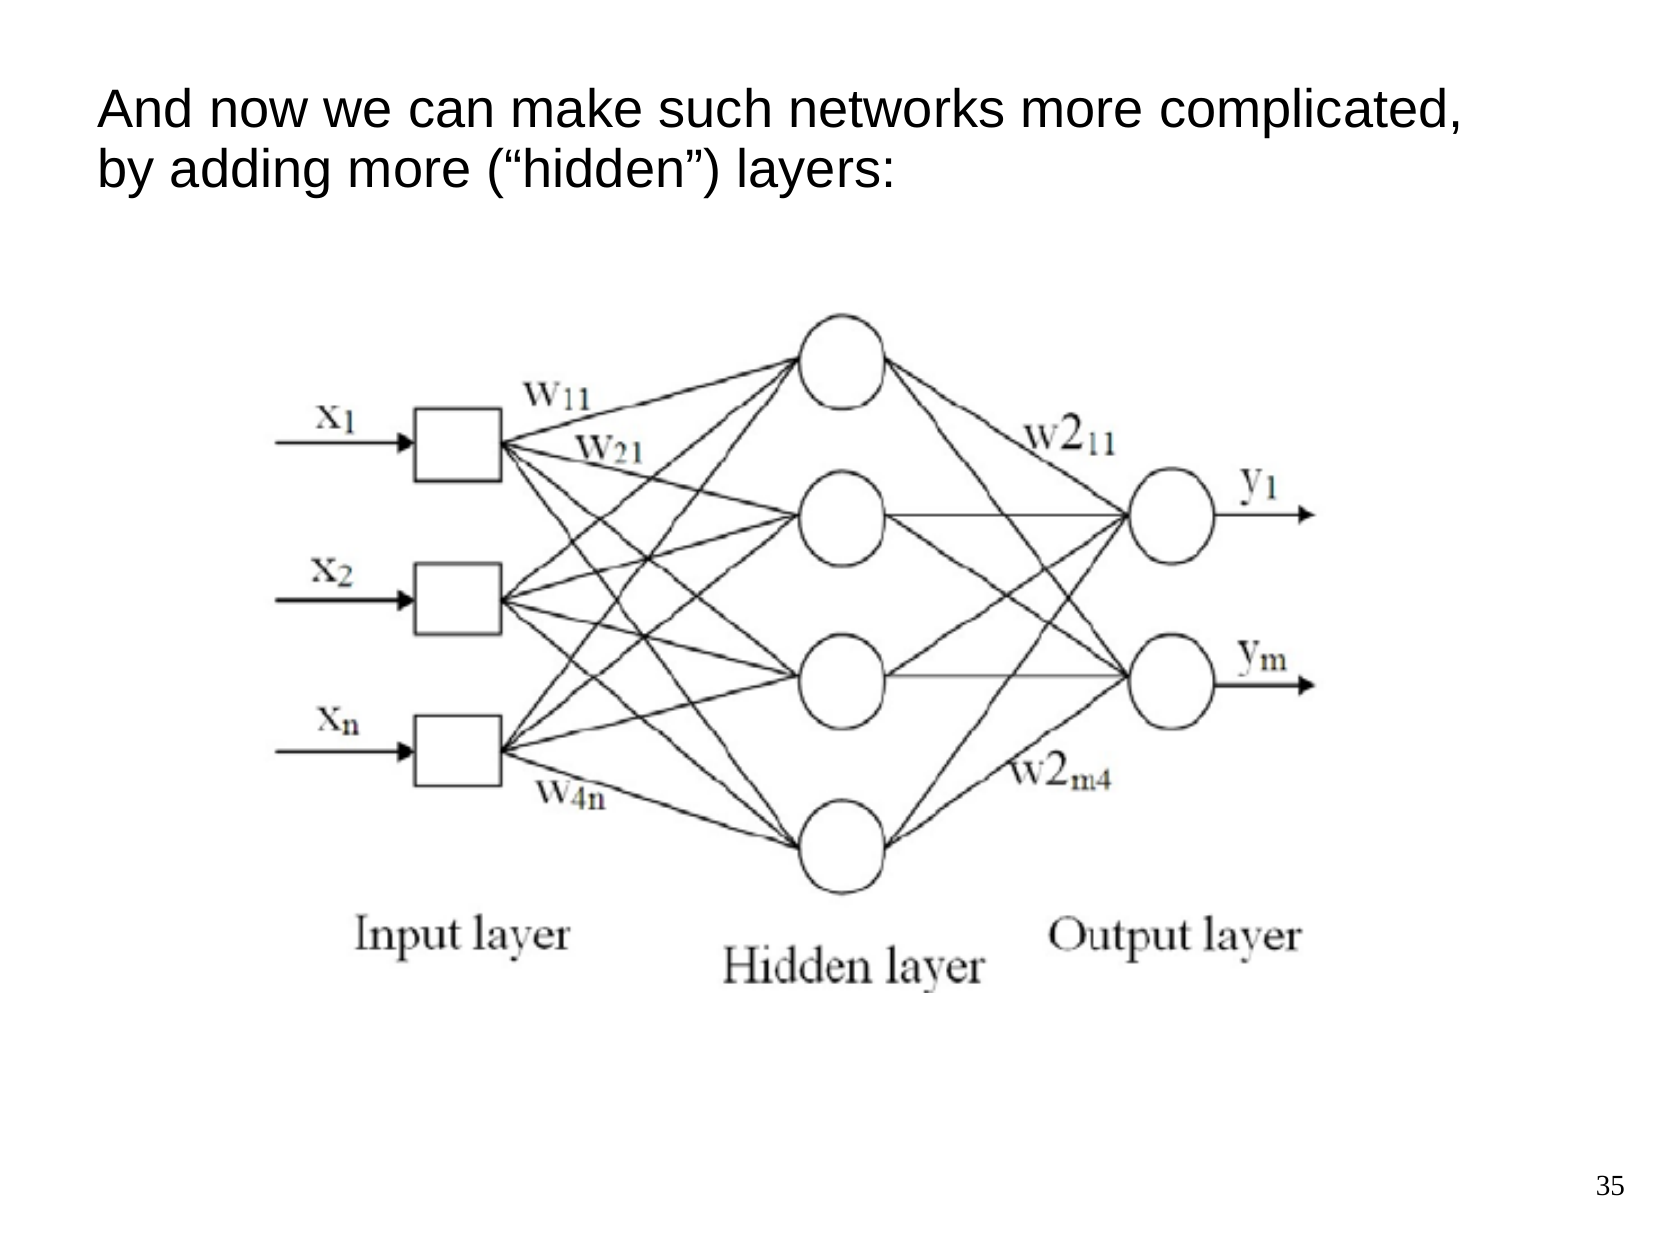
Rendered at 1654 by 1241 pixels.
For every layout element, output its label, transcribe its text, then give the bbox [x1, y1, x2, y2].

text_box And now we can make such networks more complicated, by adding more (“hidden”) layers: [82, 70, 1548, 207]
picture [253, 298, 1353, 993]
